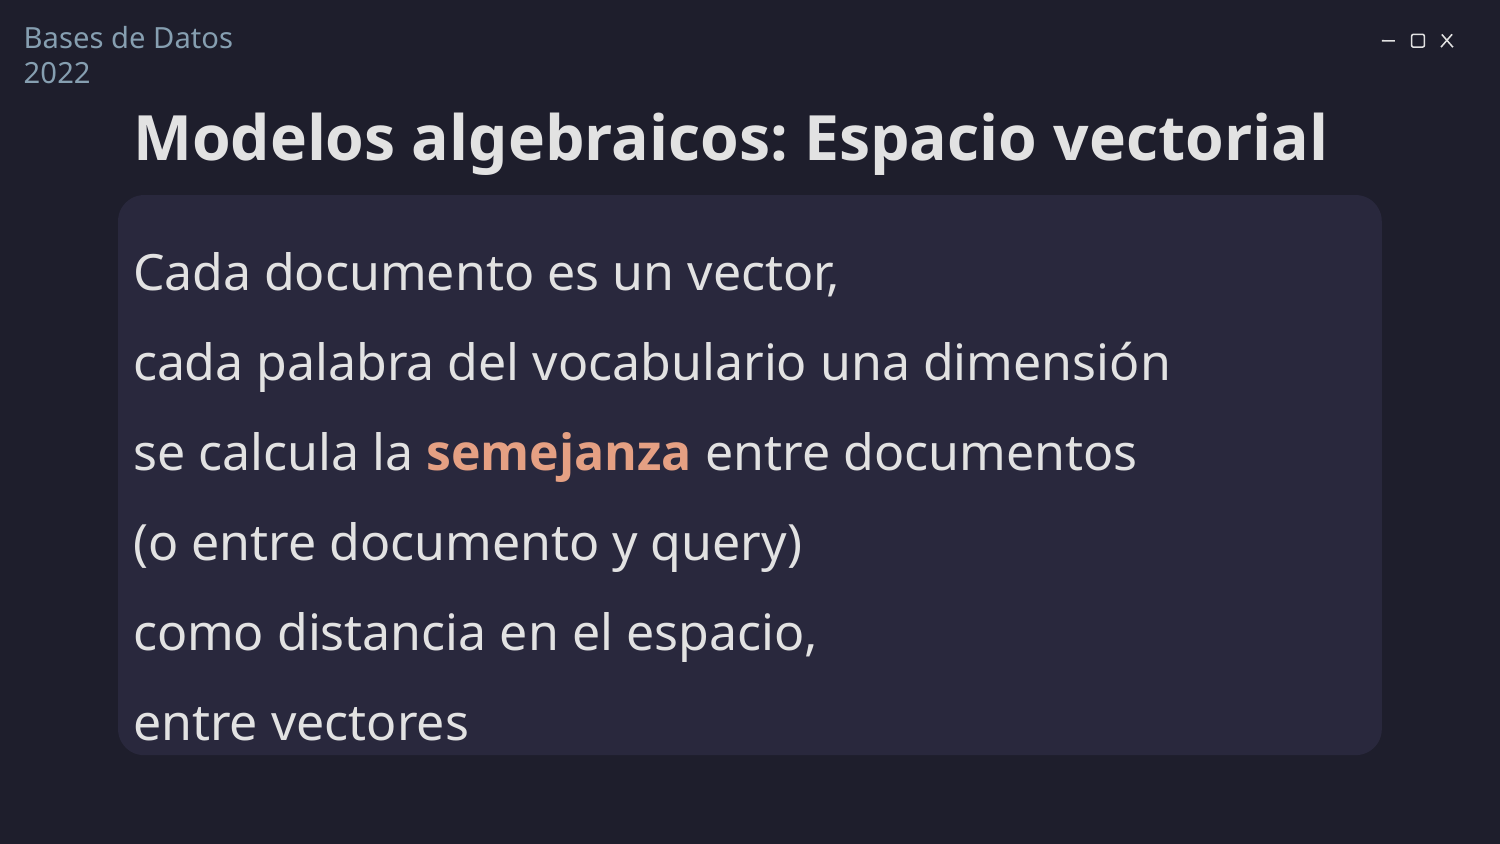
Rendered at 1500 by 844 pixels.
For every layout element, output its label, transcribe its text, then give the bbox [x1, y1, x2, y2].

title Modelos algebraicos: Espacio vectorial [118, 88, 1382, 183]
list Cada documento es un vector, cada palabra del vocabulario una dimensión se calcula la semejanza entre documentos (o entre documento y query) como distancia en el espacio, entre vectores [118, 195, 1471, 750]
